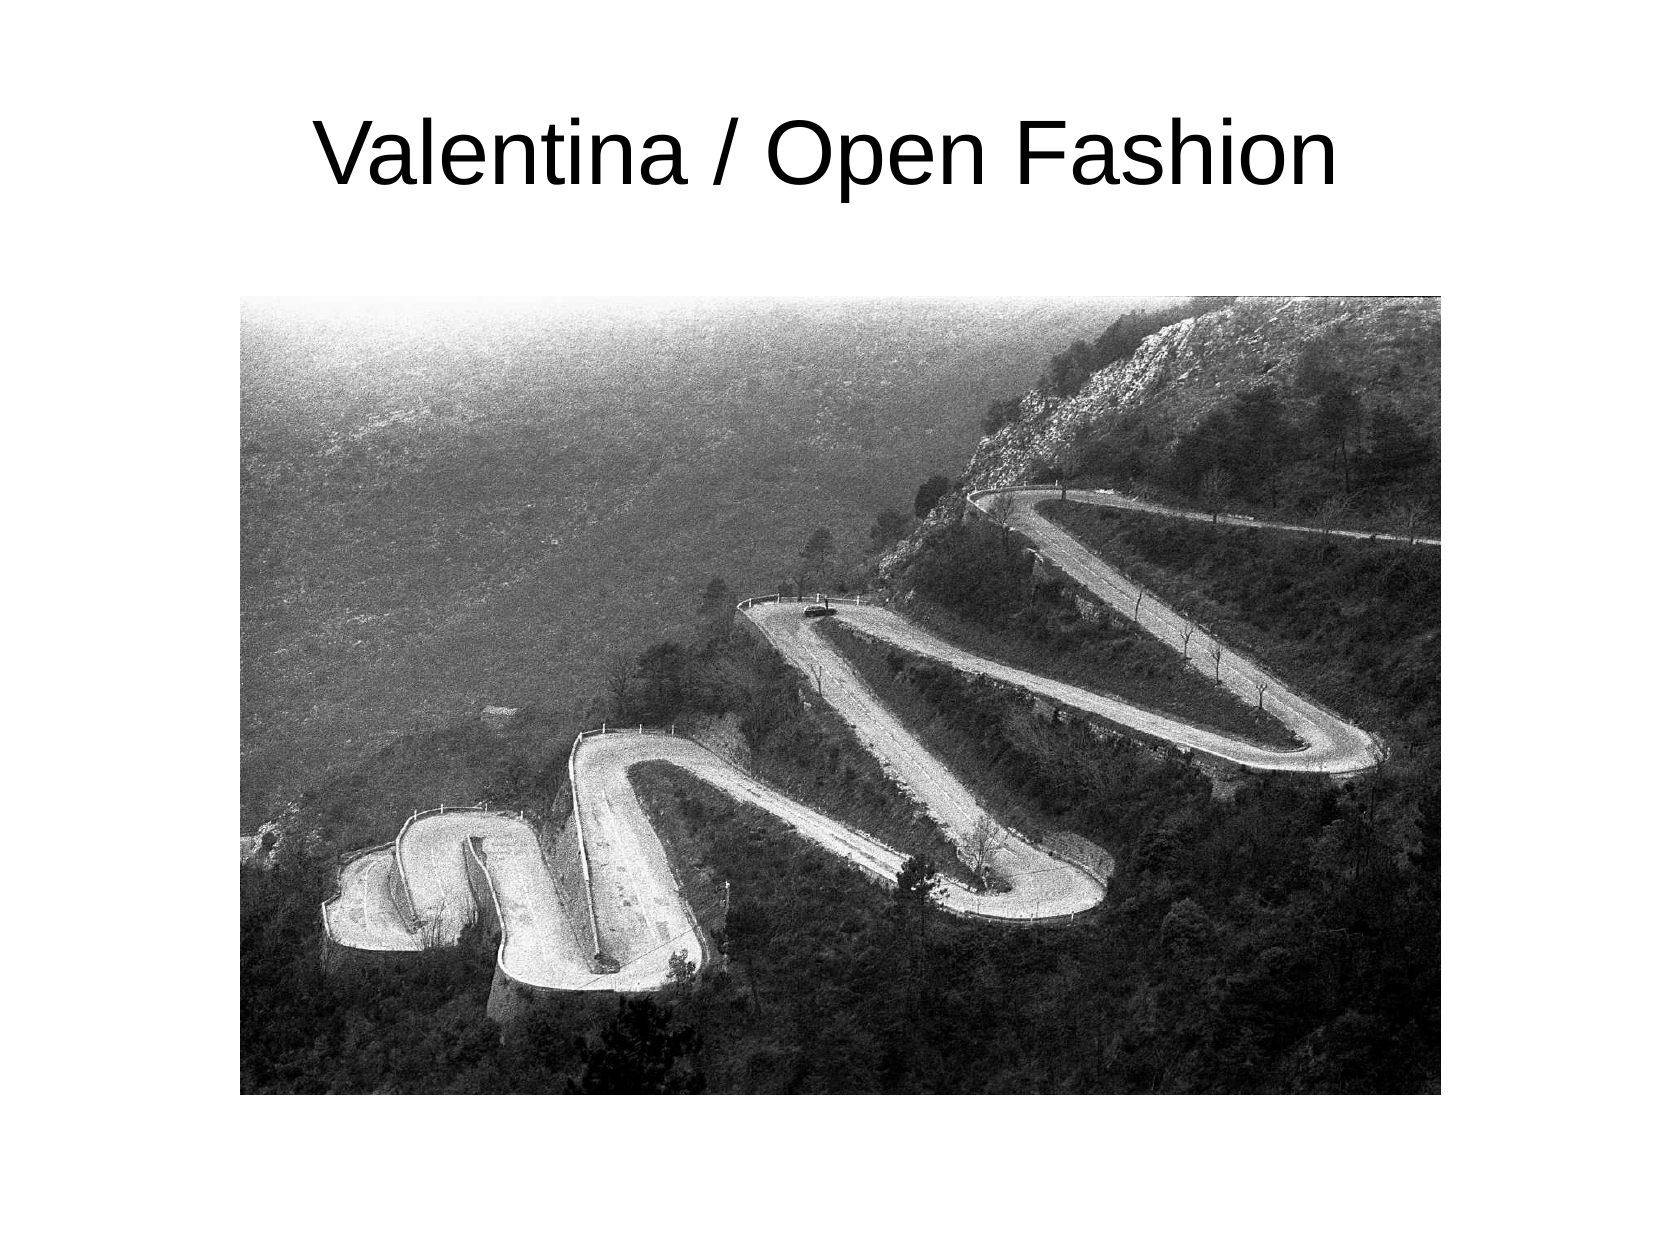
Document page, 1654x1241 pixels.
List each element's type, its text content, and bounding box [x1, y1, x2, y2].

picture [240, 296, 1441, 1096]
title Valentina / Open Fashion [82, 49, 1571, 257]
